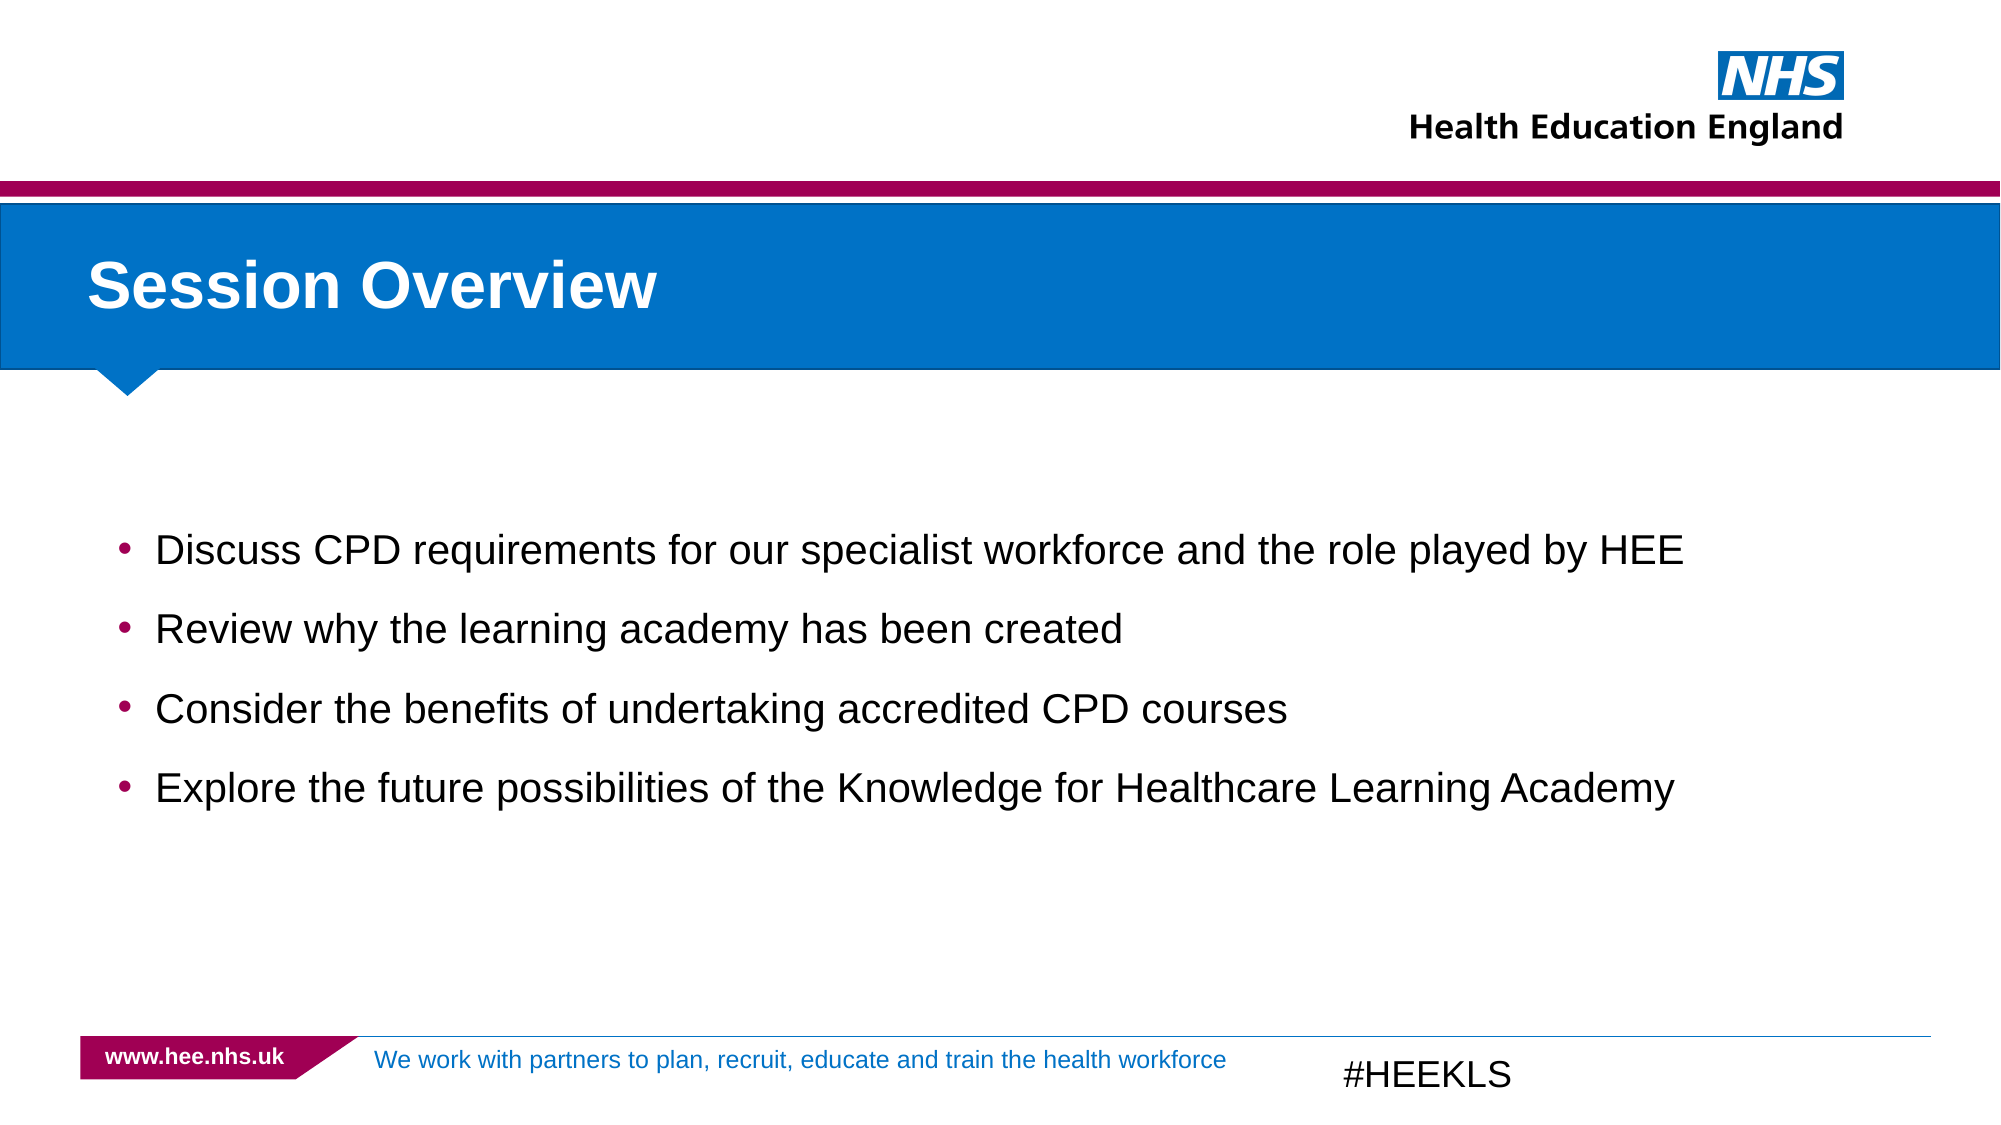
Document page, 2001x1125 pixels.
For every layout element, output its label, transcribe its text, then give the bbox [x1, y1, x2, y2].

text_box #HEEKLS [1318, 1042, 1926, 1104]
list Discuss CPD requirements for our specialist workforce and the role played by HEE Review why the learning academy has been created Consider the benefits of undertaking accredited CPD courses Explore the future possibilities of the Knowledge for Healthcare Learning Academy [102, 435, 1771, 989]
title Session Overview [72, 204, 1931, 369]
